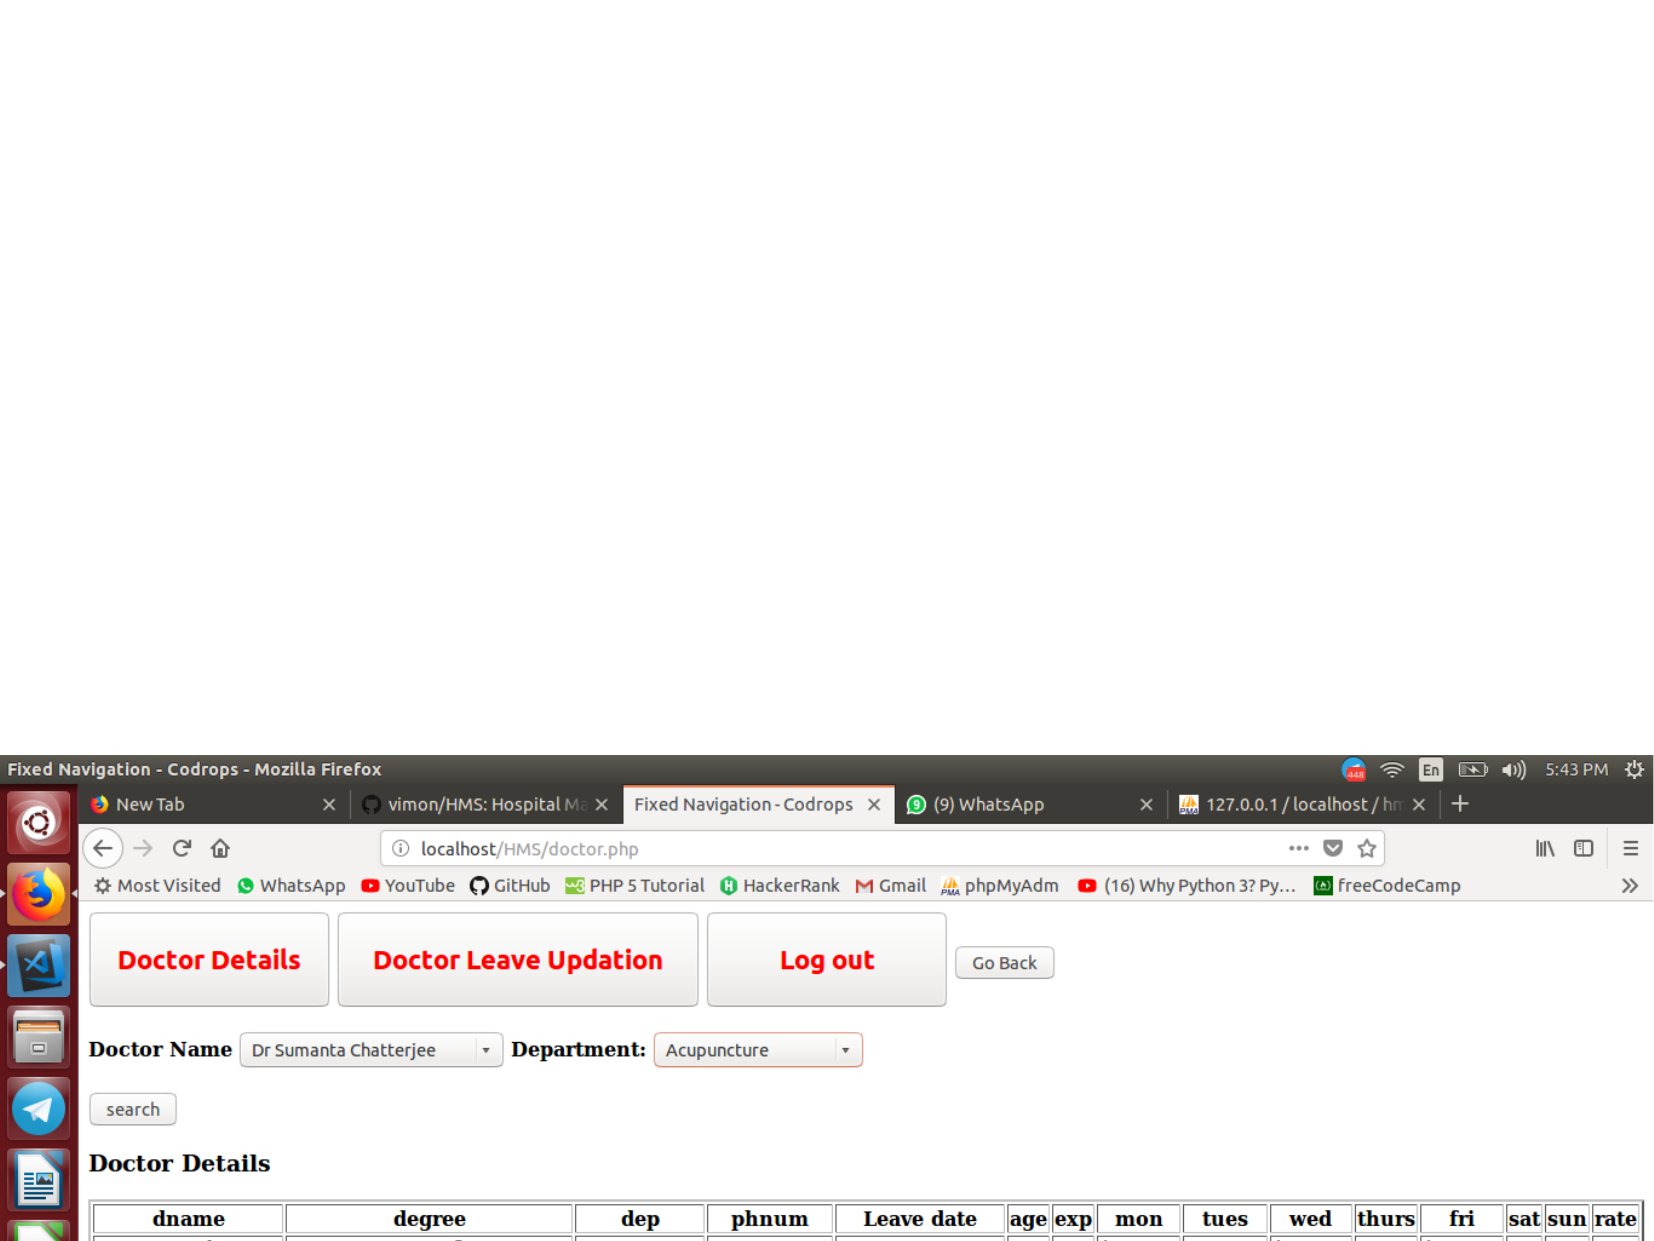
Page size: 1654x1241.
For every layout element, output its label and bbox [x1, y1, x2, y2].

picture [0, 755, 1654, 1241]
